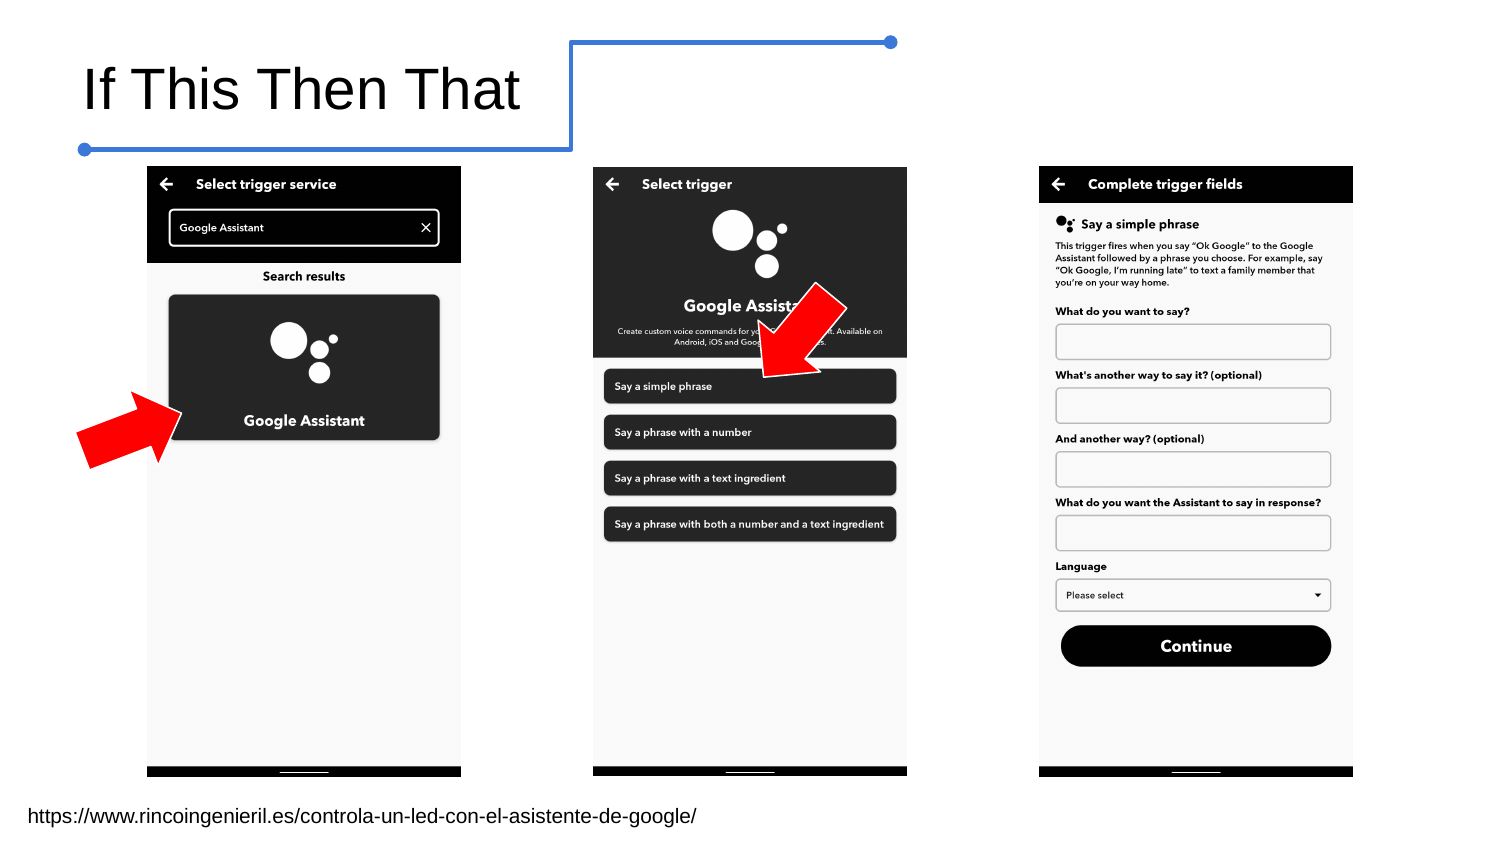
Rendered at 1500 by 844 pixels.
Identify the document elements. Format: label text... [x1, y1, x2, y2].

text_box [75, 389, 182, 470]
picture [593, 166, 907, 777]
picture [1039, 166, 1353, 777]
title If This Then That [67, 35, 579, 108]
title If This Then That [573, 45, 579, 108]
text_box [758, 282, 847, 378]
picture [147, 166, 461, 777]
